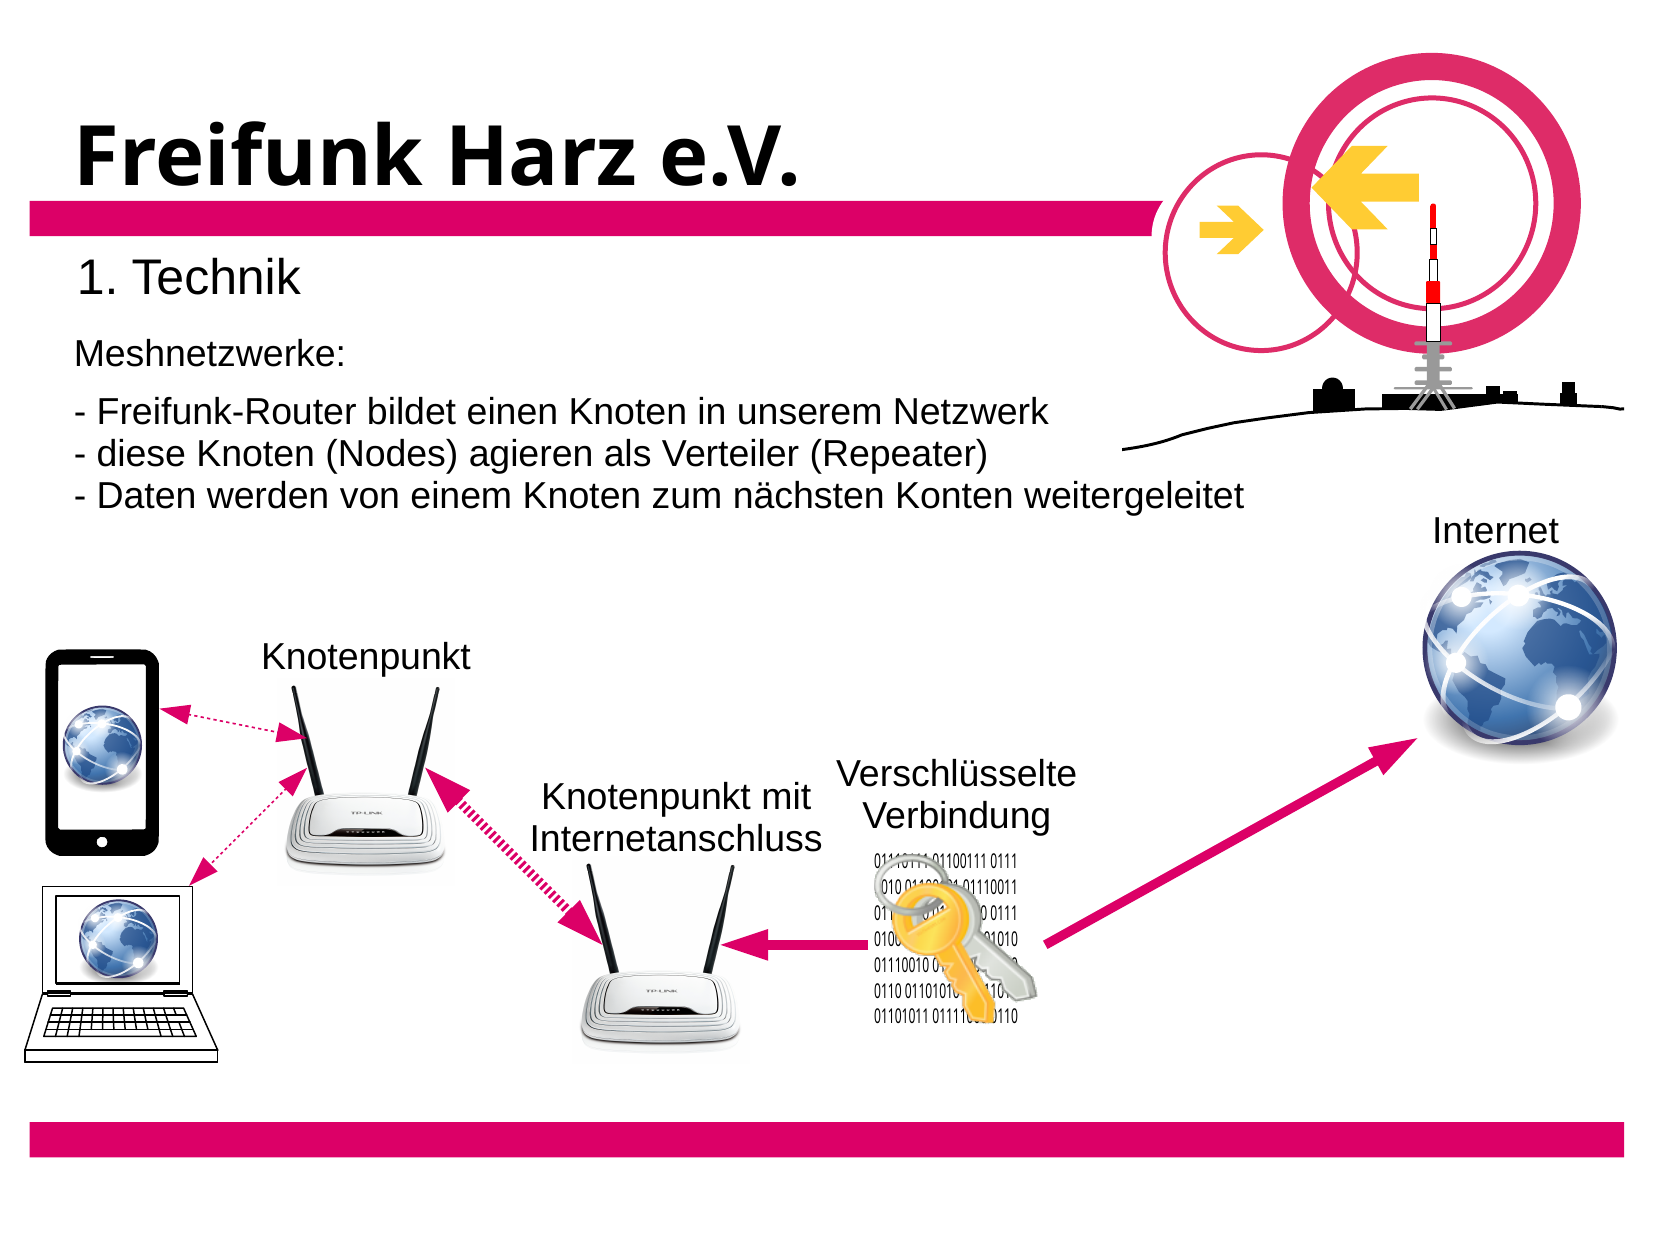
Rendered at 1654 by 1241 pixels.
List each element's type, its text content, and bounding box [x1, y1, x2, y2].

picture [572, 206, 1635, 1241]
text_box Knotenpunkt mit Internetanschluss [513, 767, 602, 886]
text_box Knotenpunkt [218, 628, 514, 709]
subtitle 1. Technik [76, 218, 602, 324]
text_box Internet [1418, 501, 1654, 559]
picture [277, 709, 455, 886]
text_box Verschlüsselte Verbindung [809, 744, 1105, 886]
picture [24, 885, 219, 1063]
text_box Meshnetzwerke: - Freifunk-Router bildet einen Knoten in unserem Netzwerk - diese Knoten (Nodes) agieren als Verteiler (Repeater) - Daten werden von einem Knoten zum nächsten Konten weitergeleitet [59, 324, 602, 609]
picture [44, 648, 160, 857]
